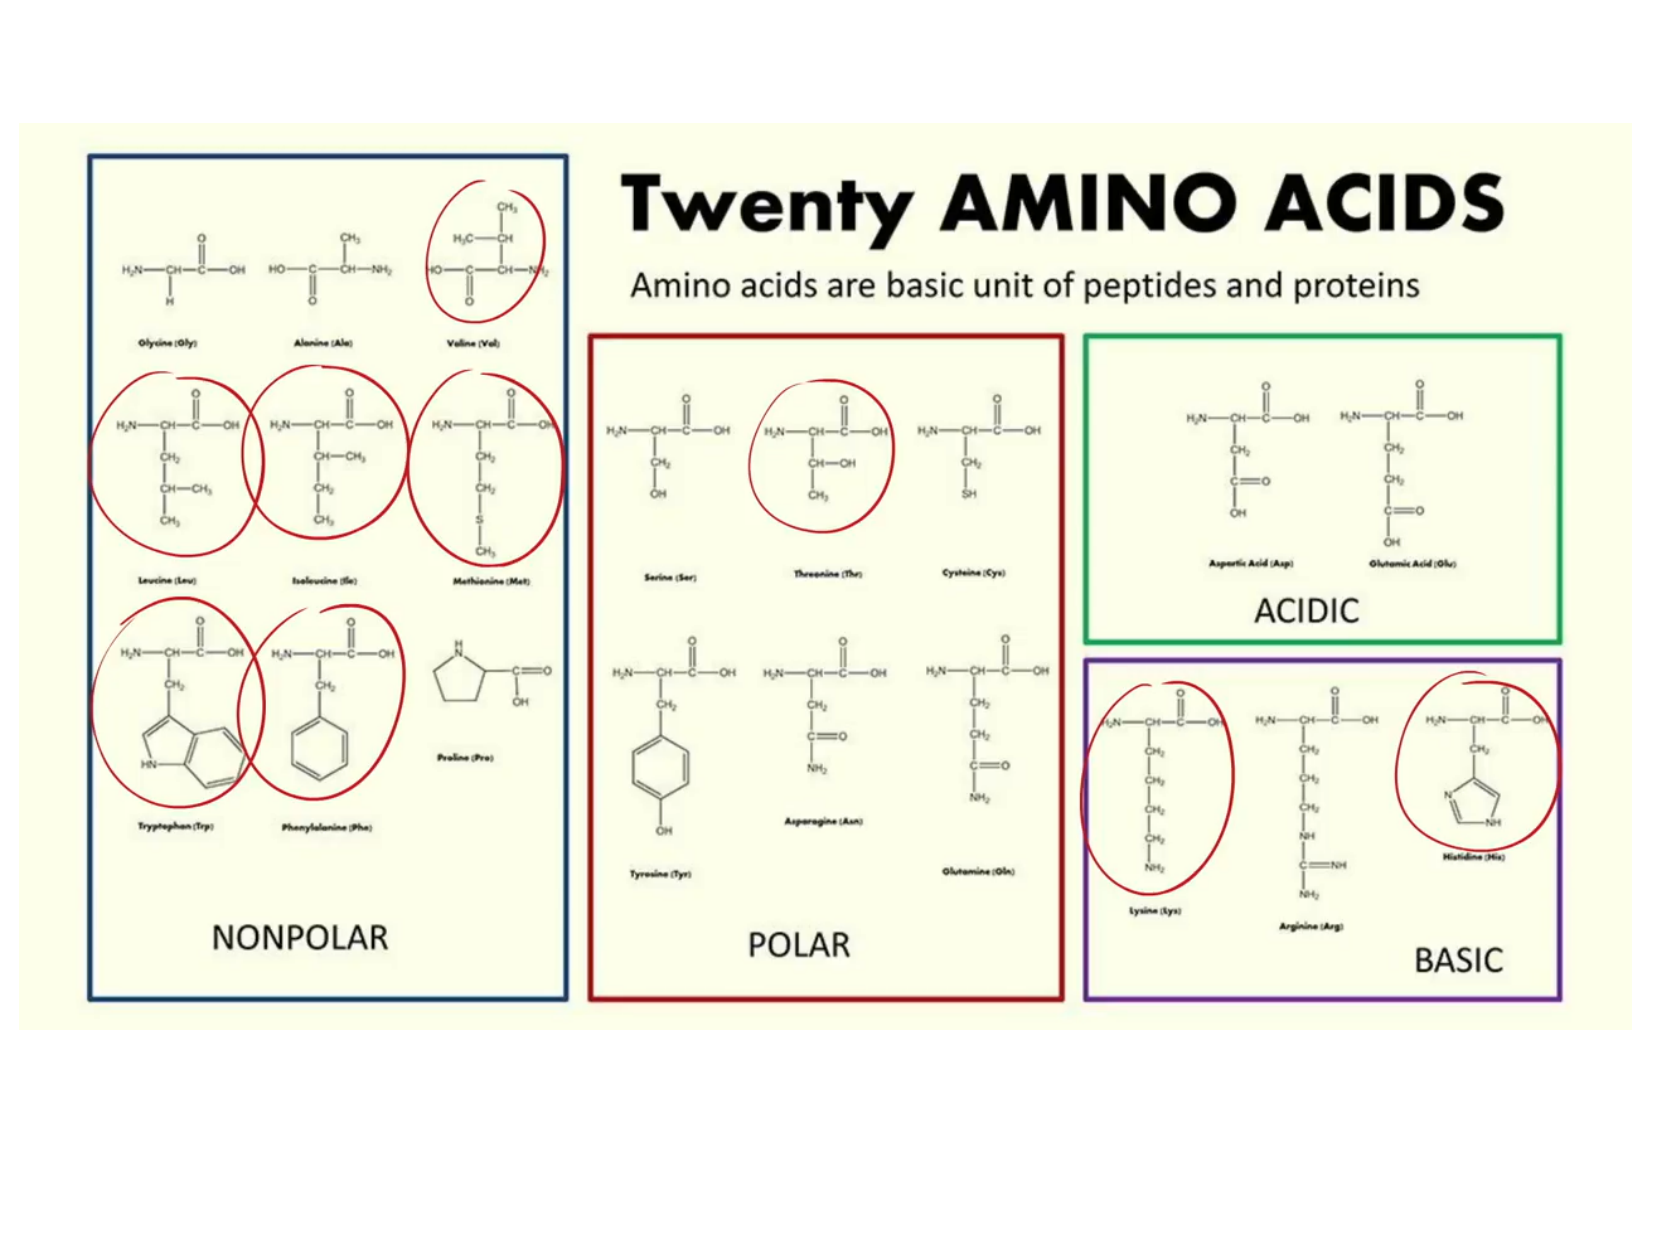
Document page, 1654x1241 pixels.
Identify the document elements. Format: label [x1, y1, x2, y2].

picture [19, 123, 1632, 1030]
